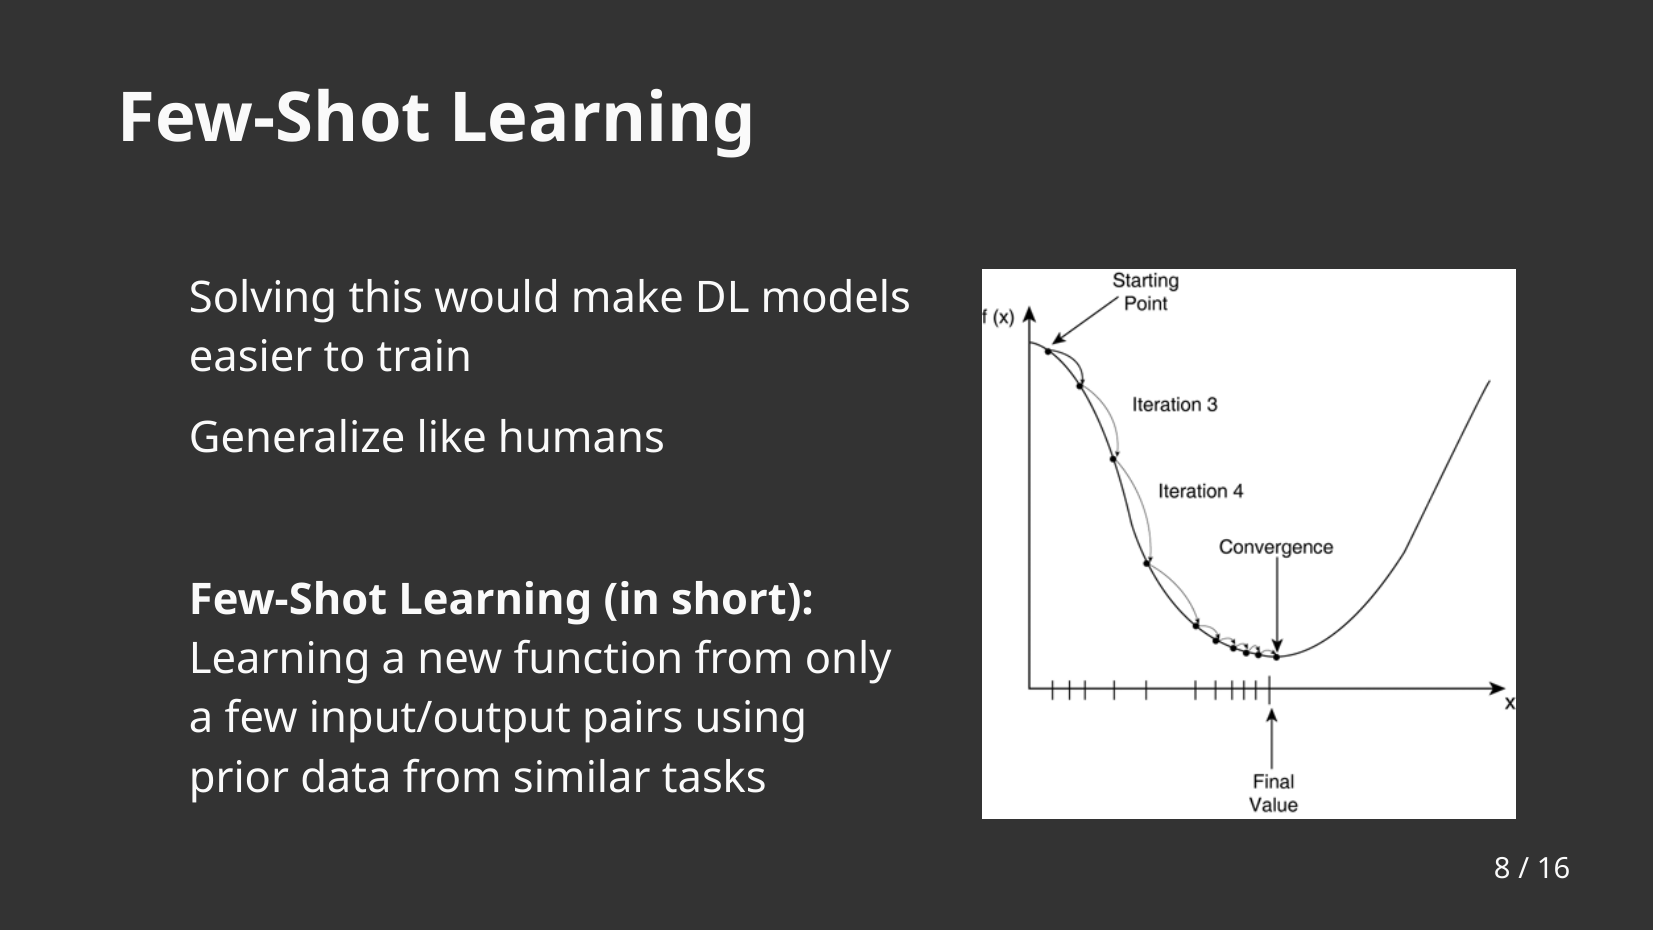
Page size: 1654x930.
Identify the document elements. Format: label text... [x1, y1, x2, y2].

picture [982, 269, 1516, 819]
list Solving this would make DL models easier to train Generalize like humans Few-Shot Learning (in short): Learning a new function from only a few input/output pairs using prior data from similar tasks [117, 265, 916, 806]
title Few-Shot Learning [117, 36, 1571, 193]
